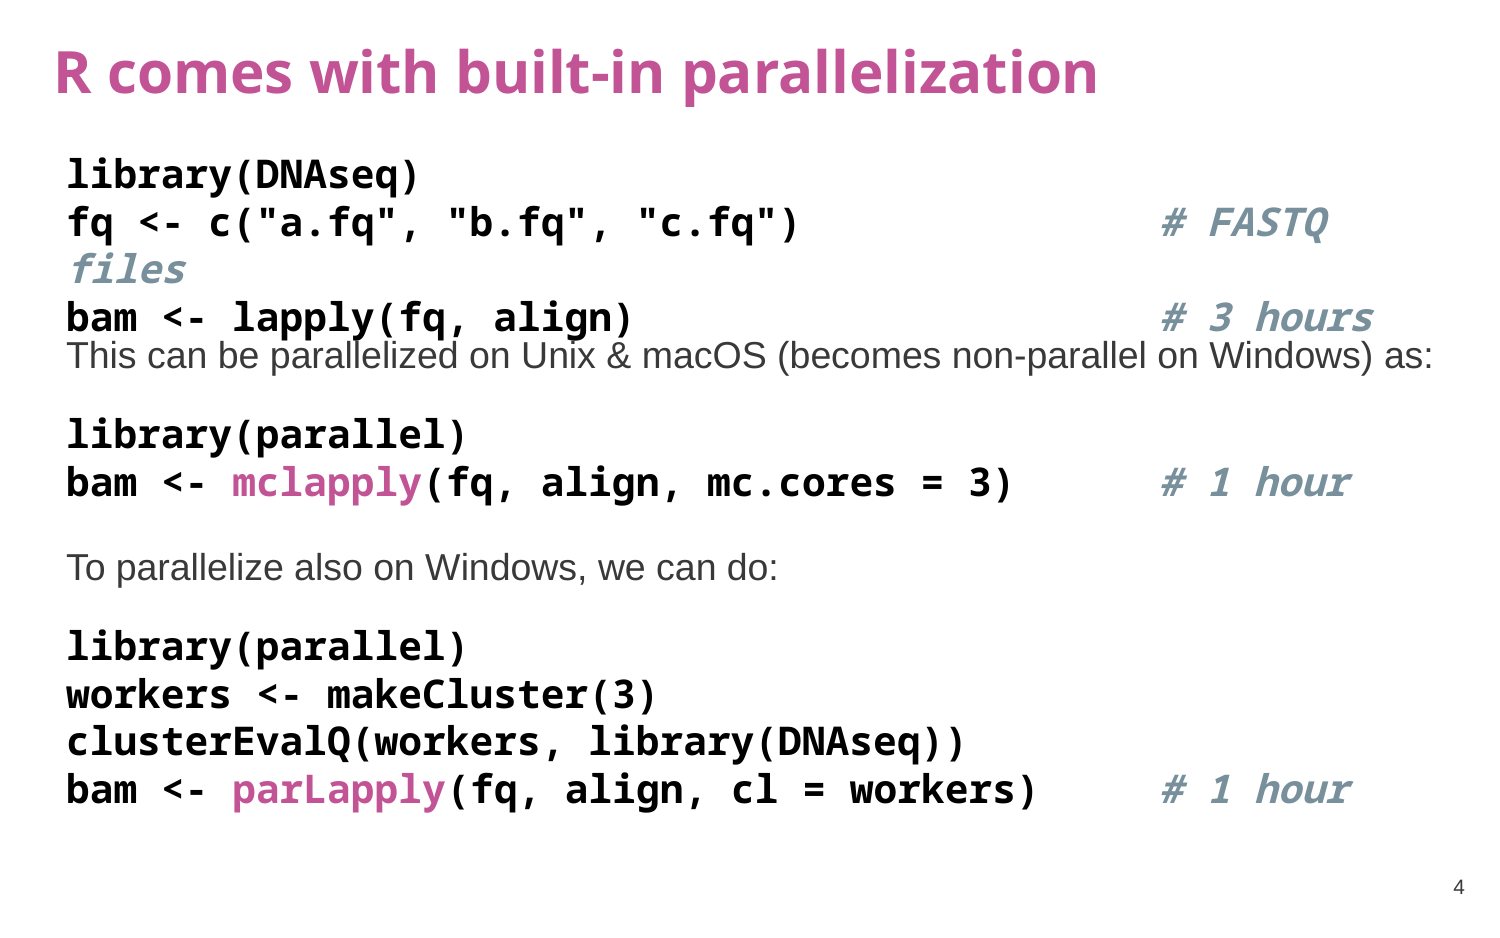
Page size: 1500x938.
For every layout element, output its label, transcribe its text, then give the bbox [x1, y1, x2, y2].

list library(DNAseq) fq <- c("a.fq", "b.fq", "c.fq") # FASTQ files bam <- lapply(fq, align) # 3 hours [51, 133, 1462, 305]
slide_number <number> [1389, 849, 1480, 922]
list To parallelize also on Windows, we can do: library(parallel) workers <- makeCluster(3) clusterEvalQ(workers, library(DNAseq)) bam <- parLapply(fq, align, cl = workers) # 1 hour [51, 521, 1462, 869]
title R comes with built-in parallelization [38, 20, 1463, 136]
list This can be parallelized on Unix & macOS (becomes non-parallel on Windows) as: library(parallel) bam <- mclapply(fq, align, mc.cores = 3) # 1 hour [51, 309, 1462, 506]
